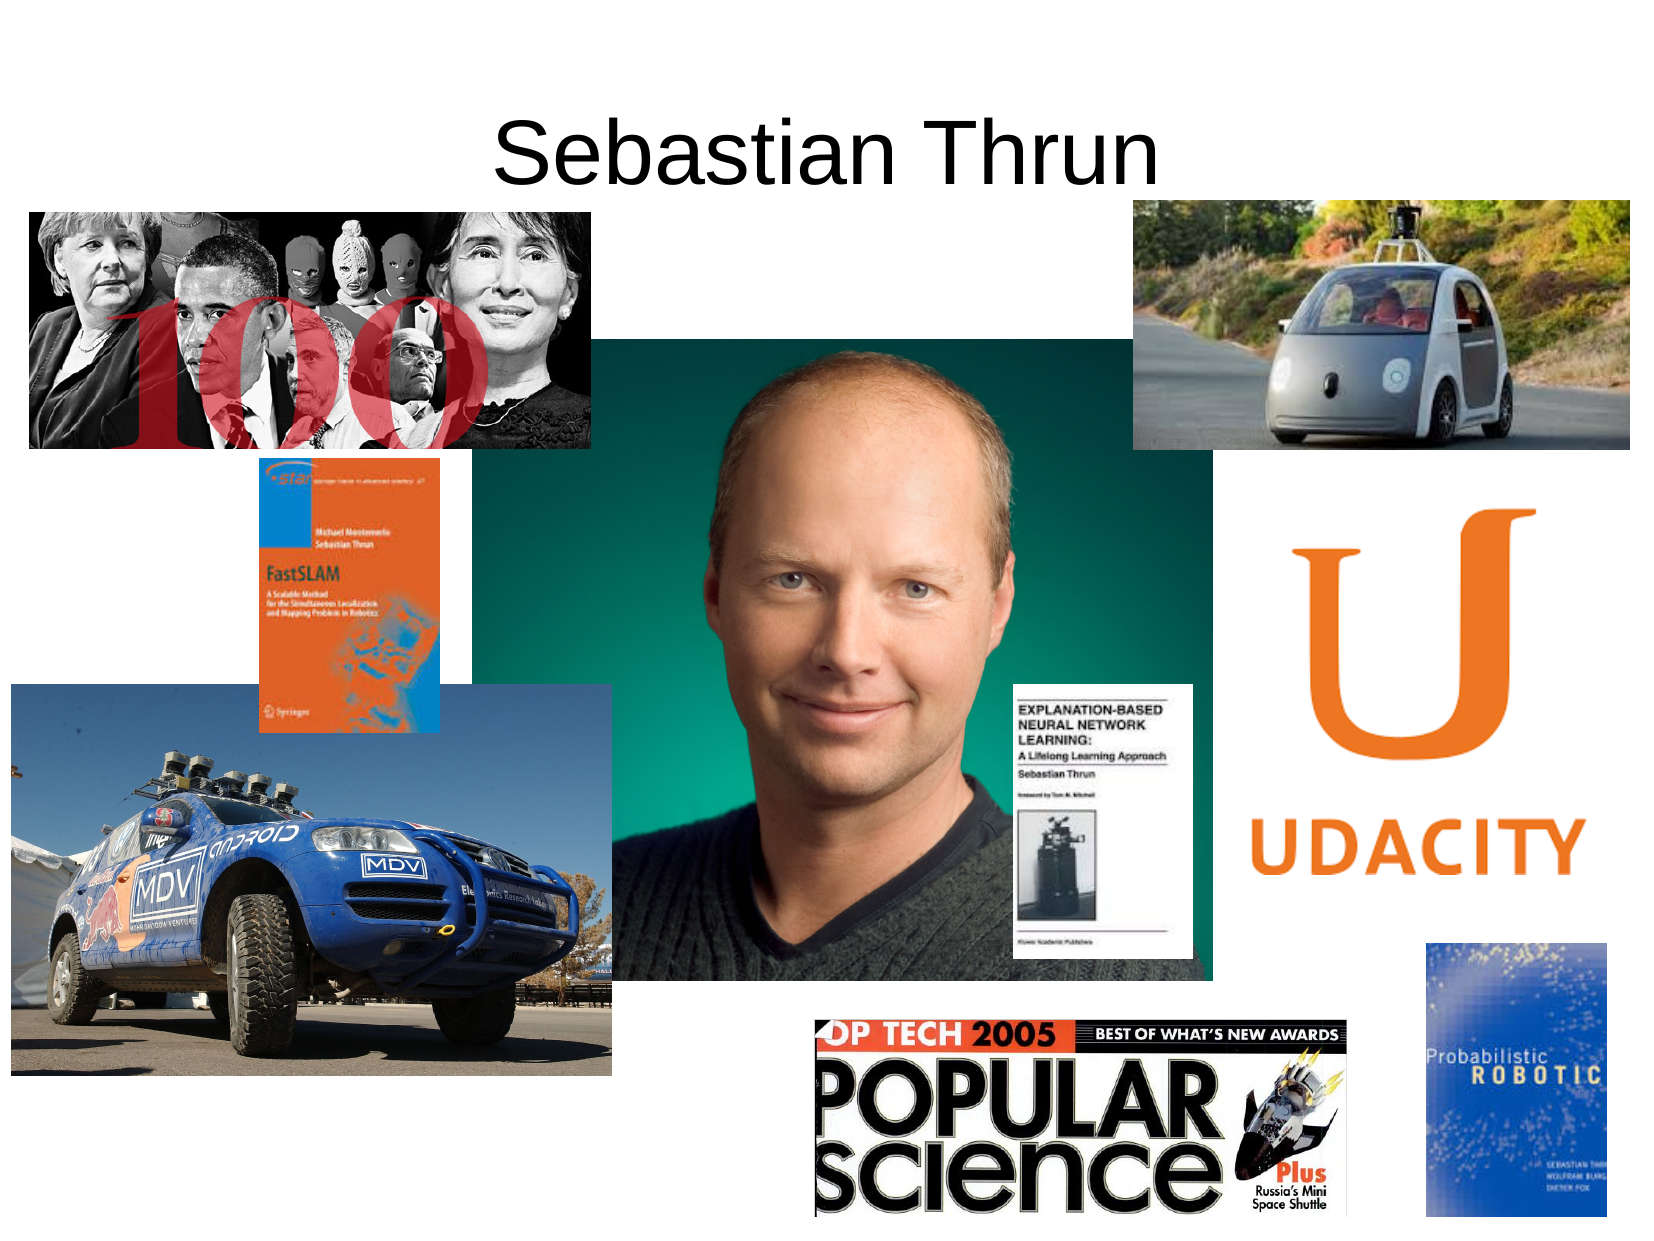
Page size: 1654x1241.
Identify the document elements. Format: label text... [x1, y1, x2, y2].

picture [1426, 943, 1607, 1217]
picture [814, 1019, 1347, 1217]
picture [11, 200, 1630, 1076]
picture [1251, 507, 1588, 876]
title Sebastian Thrun [82, 49, 1571, 257]
